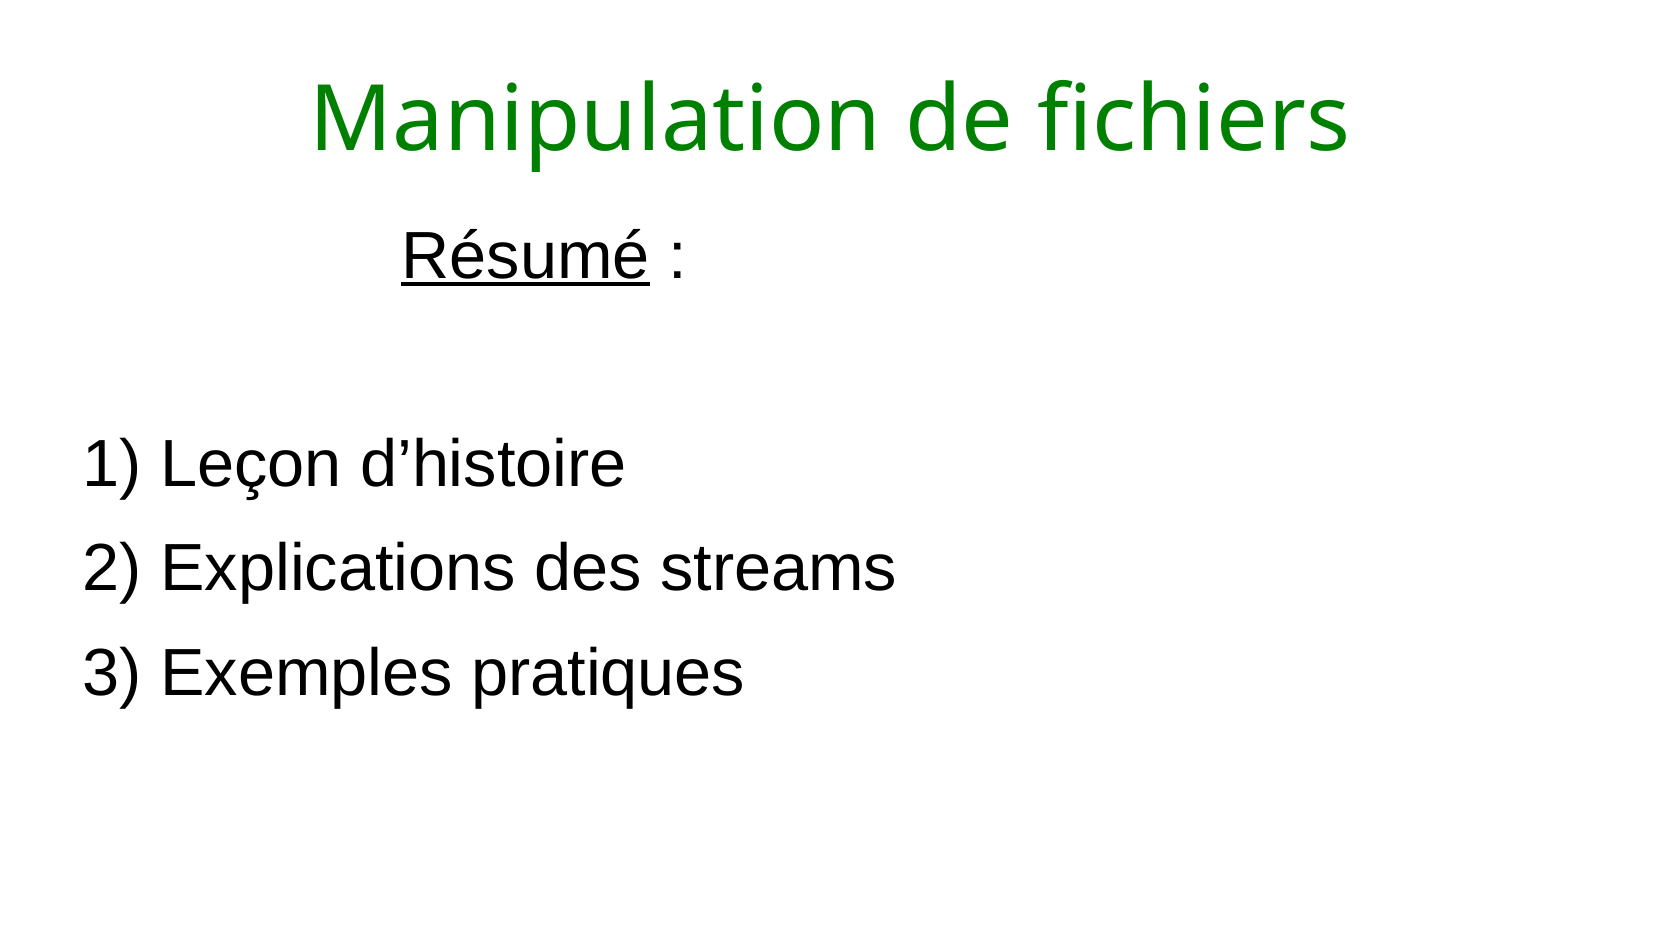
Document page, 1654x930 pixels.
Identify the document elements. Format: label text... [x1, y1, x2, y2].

title Manipulation de fichiers [86, 37, 1575, 193]
list Résumé : 1) Leçon d’histoire 2) Explications des streams 3) Exemples pratiques [82, 217, 1571, 757]
